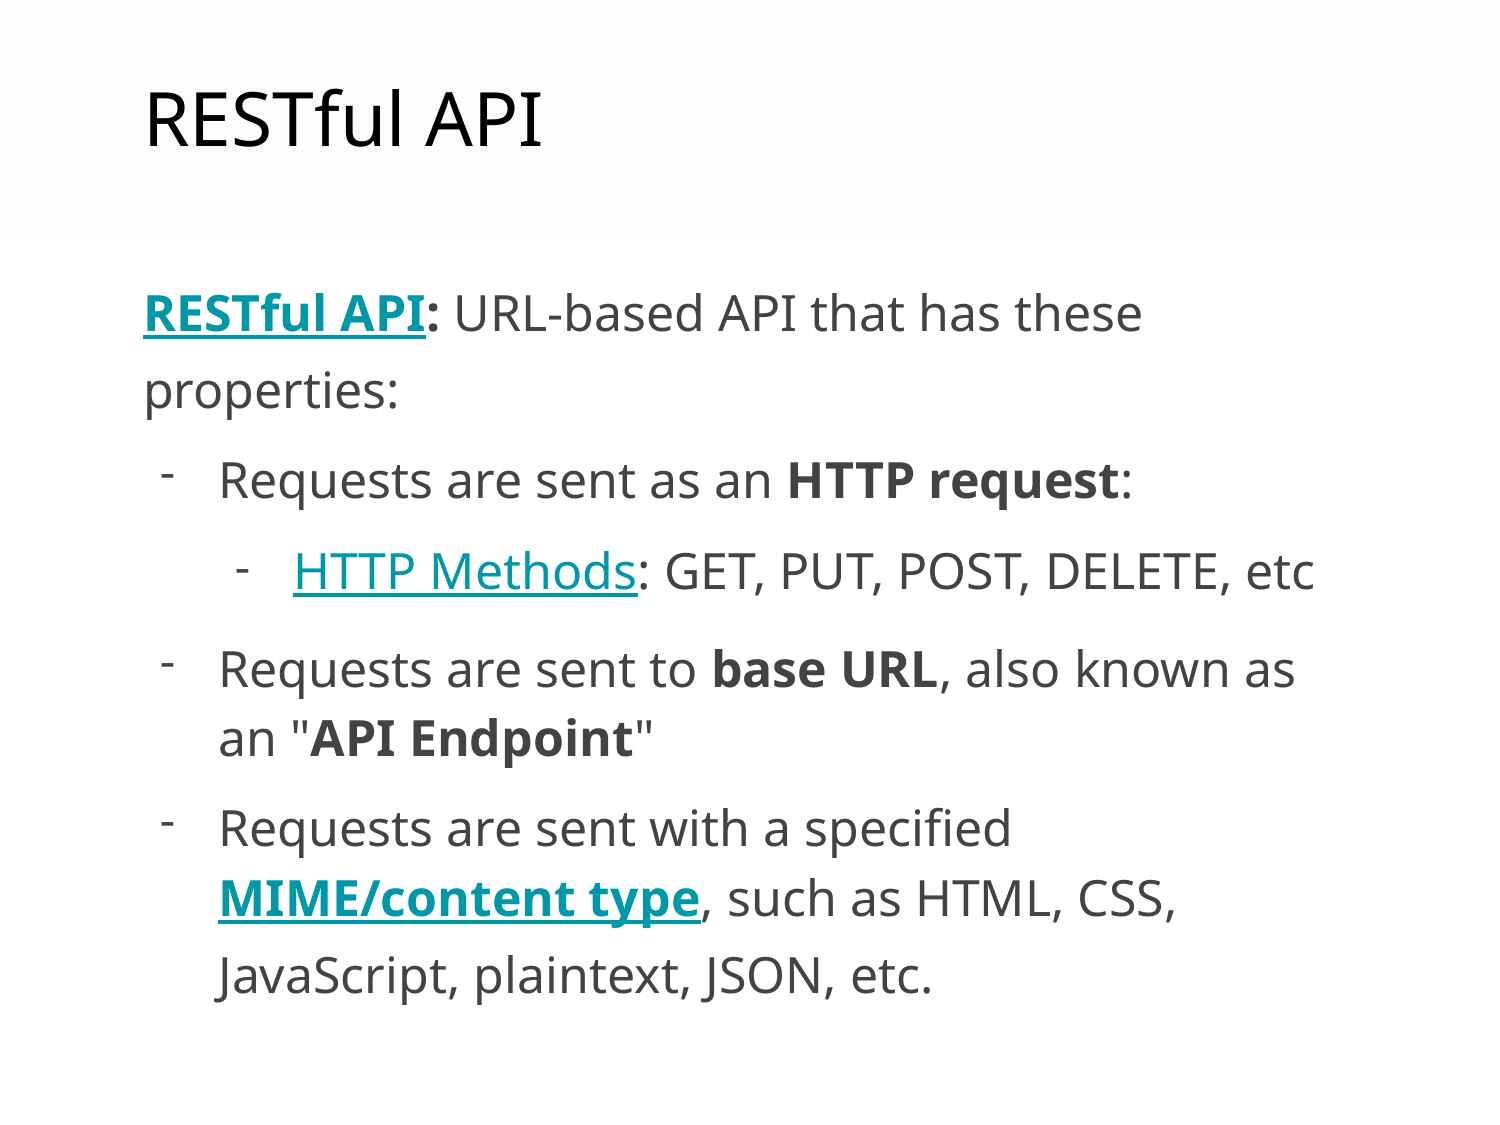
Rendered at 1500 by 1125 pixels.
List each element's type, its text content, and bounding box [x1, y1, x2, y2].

title RESTful API [128, 56, 1372, 183]
list RESTful API: URL-based API that has these properties: Requests are sent as an HTTP request: HTTP Methods: GET, PUT, POST, DELETE, etc Requests are sent to base URL, also known as an "API Endpoint" Requests are sent with a specified MIME/content type, such as HTML, CSS, JavaScript, plaintext, JSON, etc. [128, 255, 1372, 1004]
